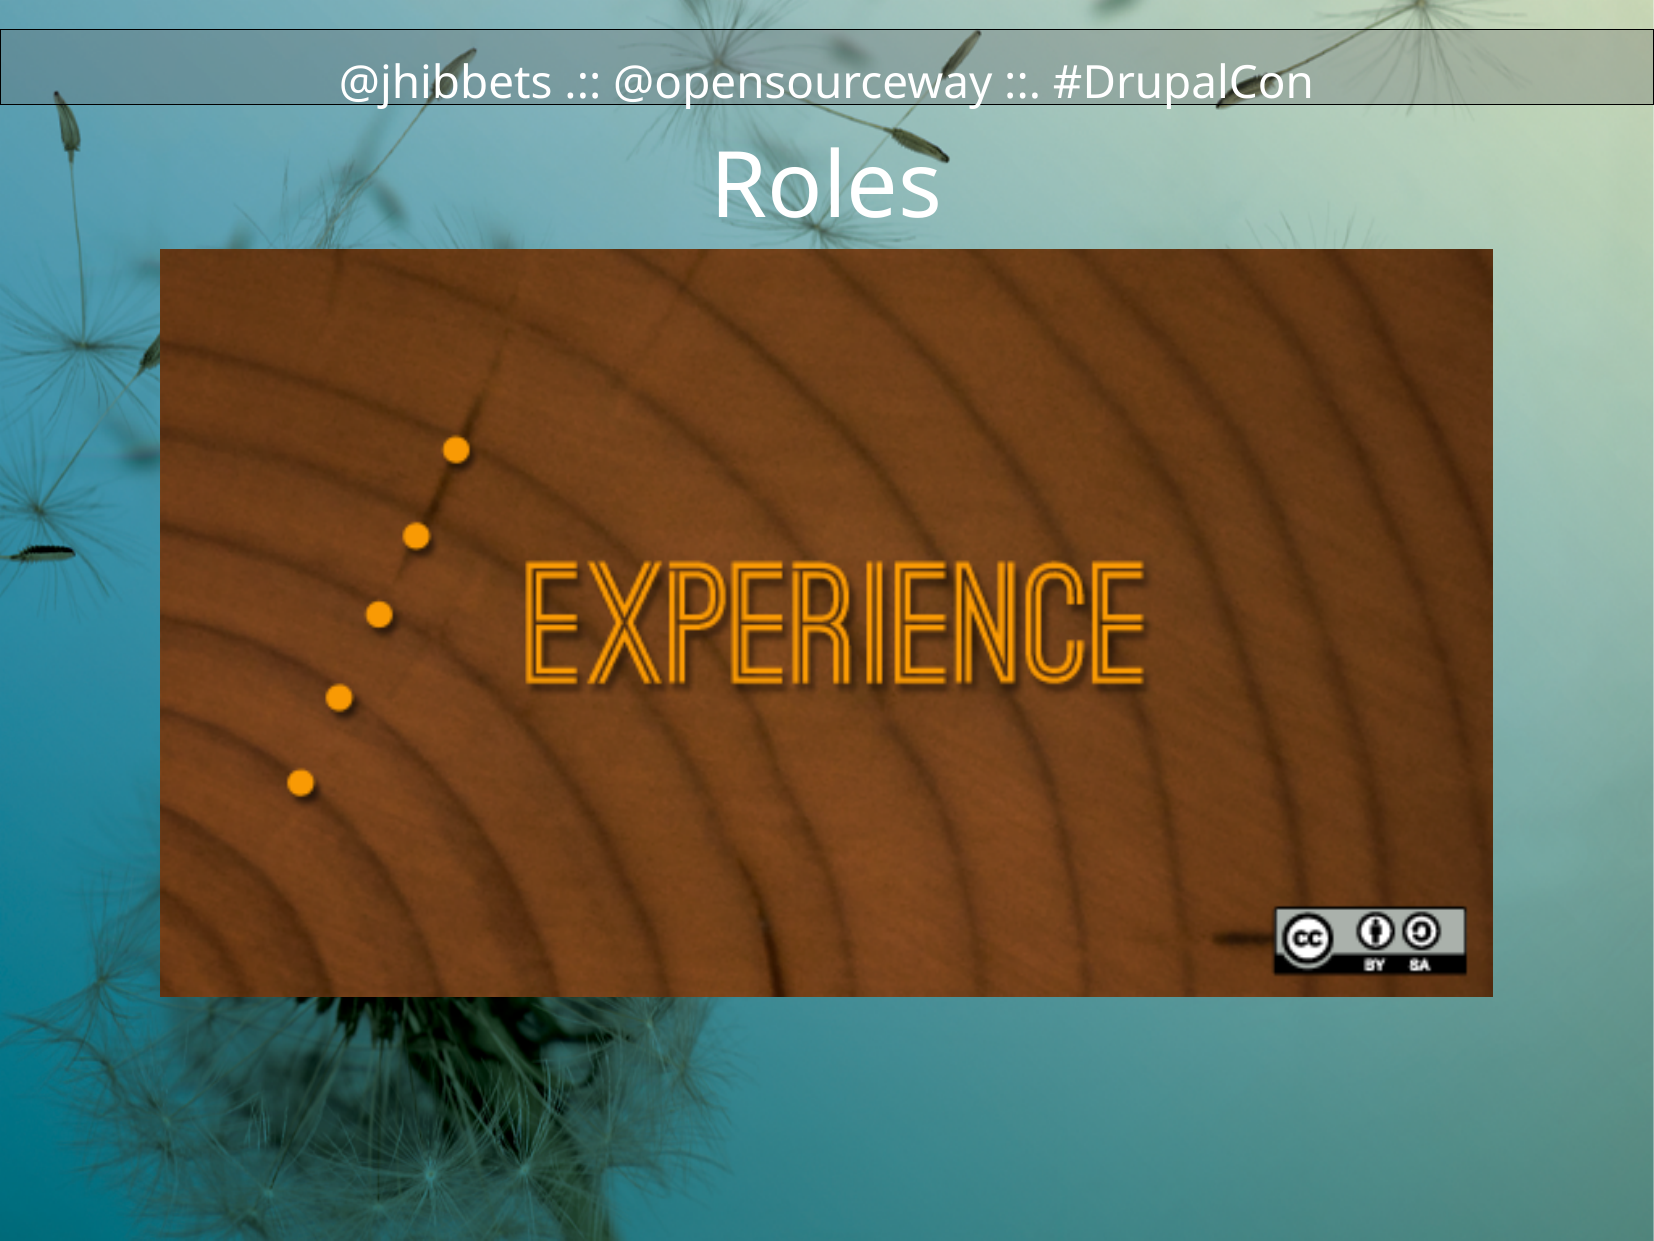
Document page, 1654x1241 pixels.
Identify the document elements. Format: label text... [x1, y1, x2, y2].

title Roles [82, 78, 1571, 287]
picture [0, 0, 1654, 29]
picture [0, 105, 1654, 1241]
